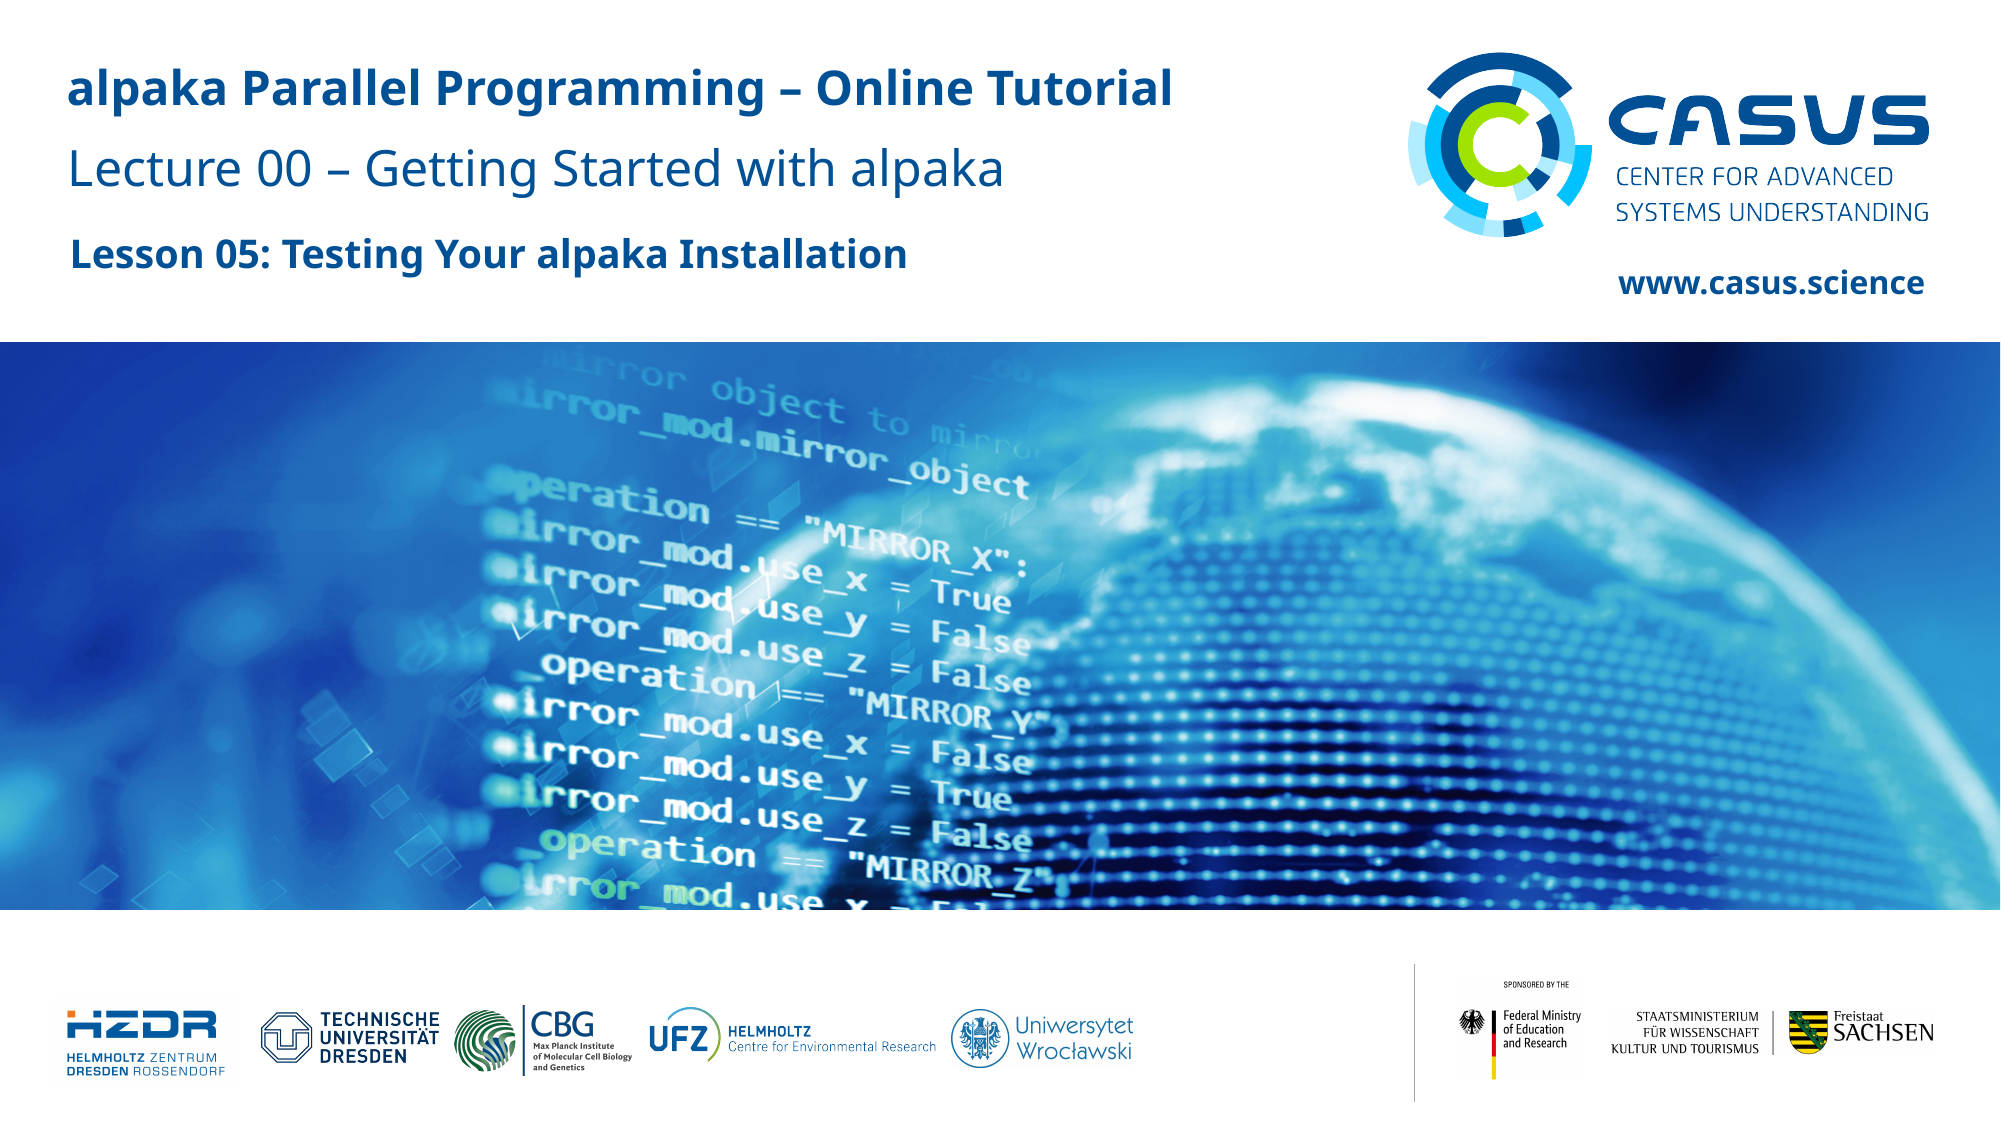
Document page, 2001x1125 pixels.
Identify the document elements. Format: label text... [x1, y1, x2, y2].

picture [0, 342, 2001, 910]
picture [1611, 1011, 1933, 1055]
text_box Lesson 05: Testing Your alpaka Installation [54, 219, 1377, 288]
picture [54, 997, 238, 1089]
picture [1458, 980, 1581, 1080]
picture [454, 982, 1133, 1084]
picture [1408, 52, 1929, 238]
title alpaka Parallel Programming – Online Tutorial [66, 53, 1389, 122]
subtitle Lecture 00 – Getting Started with alpaka [67, 132, 1390, 202]
picture [261, 1012, 439, 1063]
